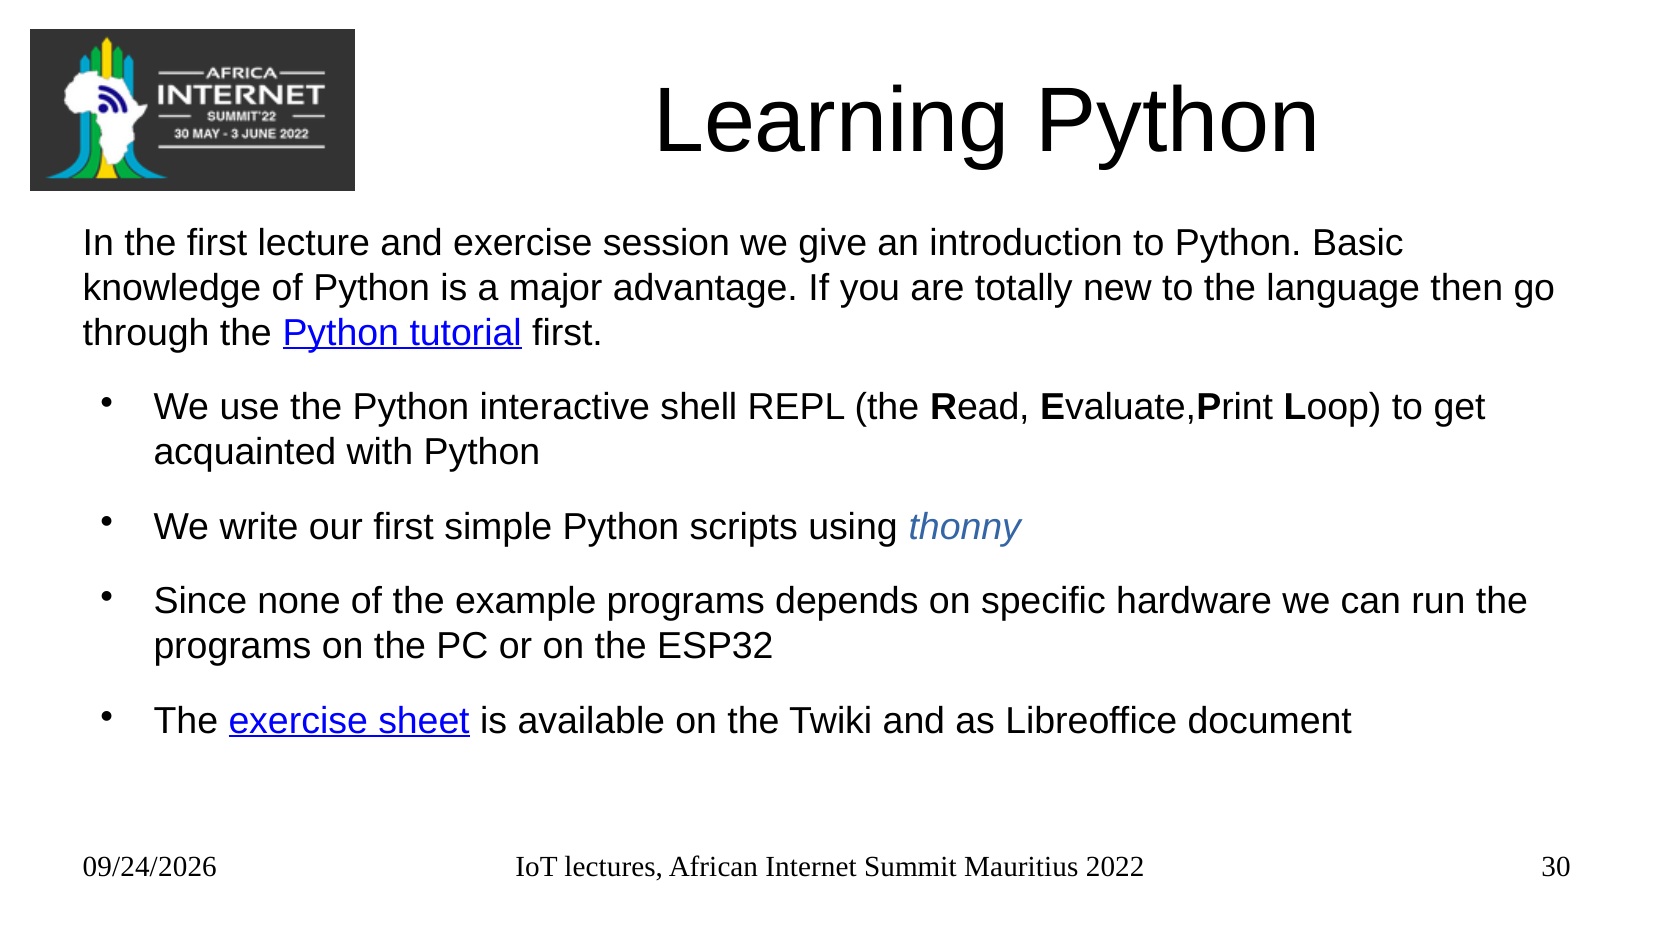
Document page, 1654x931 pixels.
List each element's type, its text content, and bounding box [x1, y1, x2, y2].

title Learning Python [403, 37, 1571, 193]
picture [30, 29, 355, 191]
list In the first lecture and exercise session we give an introduction to Python. Basic knowledge of Python is a major advantage. If you are totally new to the language then go through the Python tutorial first. We use the Python interactive shell REPL (the Read, Evaluate,Print Loop) to get acquainted with Python We write our first simple Python scripts using thonny Since none of the example programs depends on specific hardware we can run the programs on the PC or on the ESP32 The exercise sheet is available on the Twiki and as Libreoffice document [82, 217, 1571, 757]
